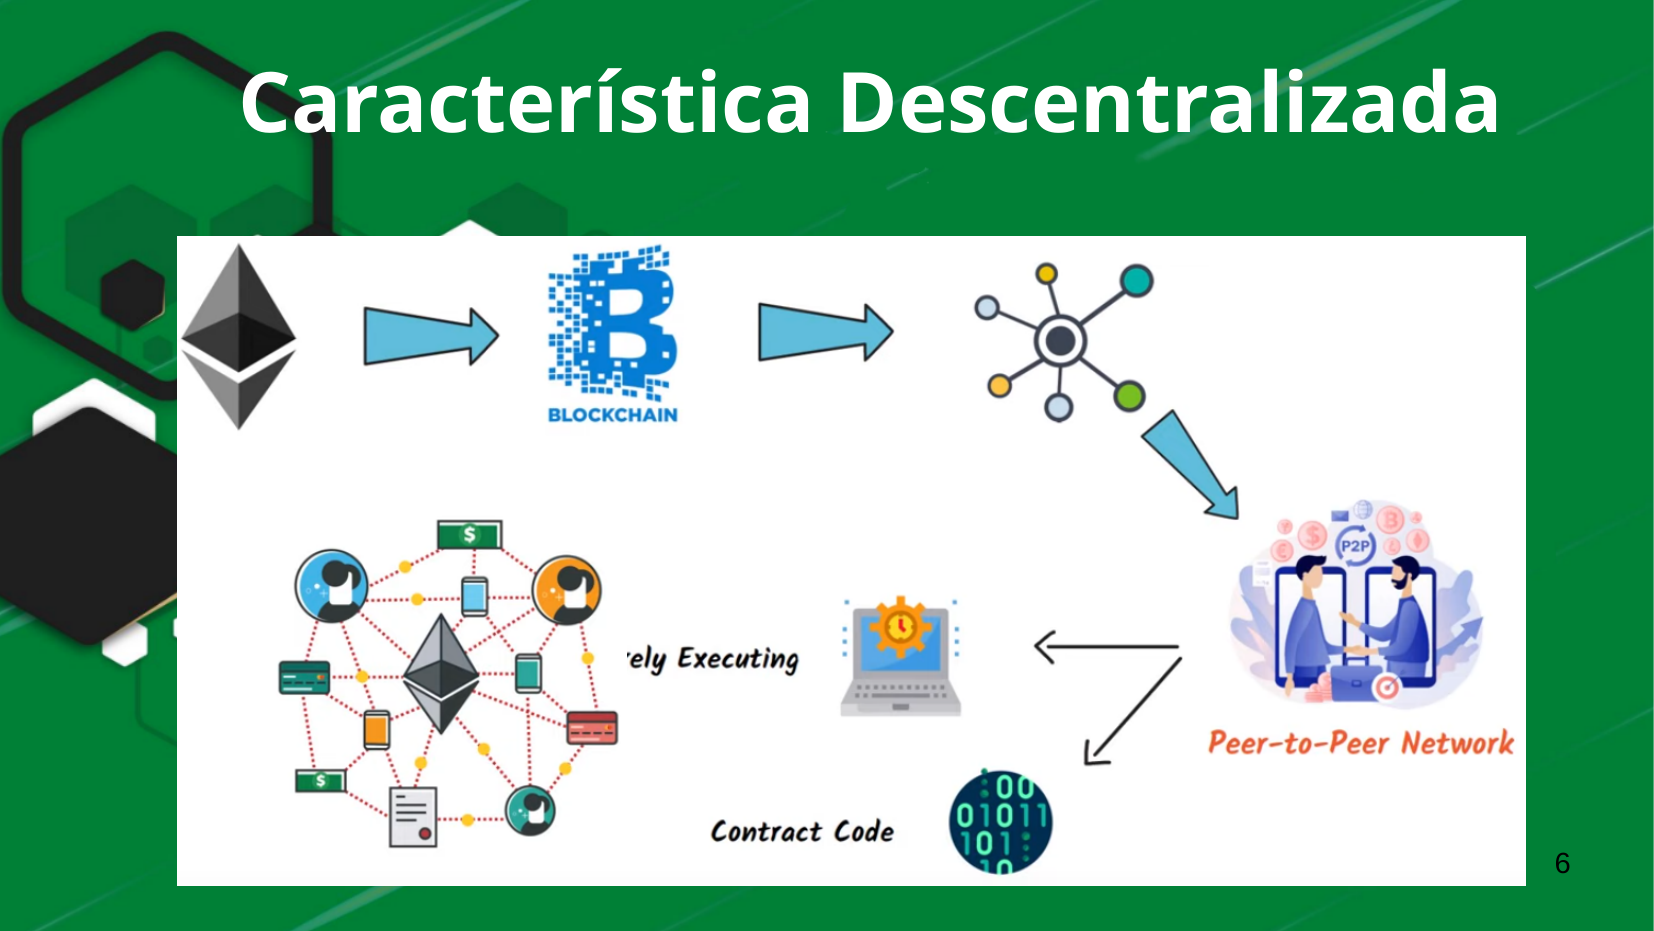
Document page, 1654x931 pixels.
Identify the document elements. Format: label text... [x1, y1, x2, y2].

title Característica Descentralizada [206, 23, 1536, 178]
picture [0, 0, 1654, 931]
